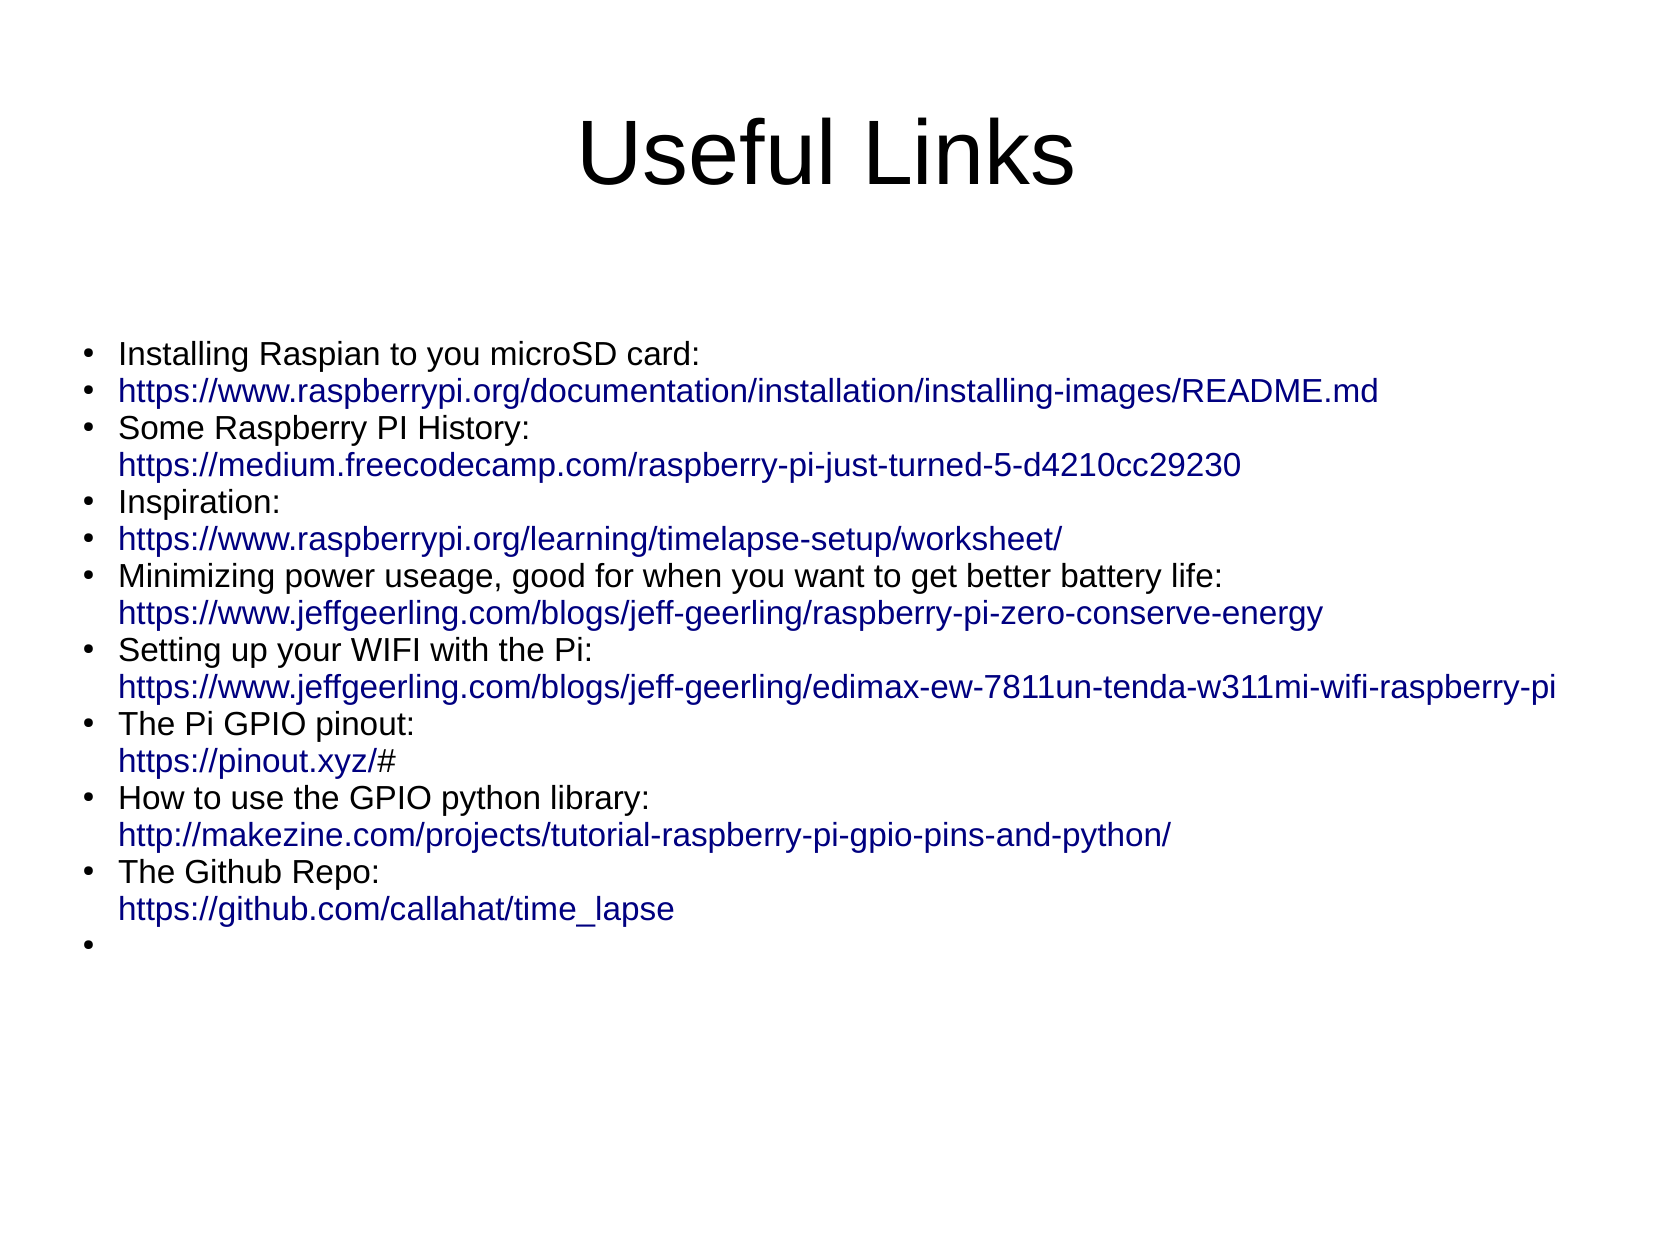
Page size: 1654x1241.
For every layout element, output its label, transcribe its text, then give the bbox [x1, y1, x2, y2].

title Useful Links [82, 49, 1571, 257]
subtitle Installing Raspian to you microSD card: https://www.raspberrypi.org/documentation/installation/installing-images/README.md Some Raspberry PI History: https://medium.freecodecamp.com/raspberry-pi-just-turned-5-d4210cc29230 Inspiration: https://www.raspberrypi.org/learning/timelapse-setup/worksheet/ Minimizing power useage, good for when you want to get better battery life: https://www.jeffgeerling.com/blogs/jeff-geerling/raspberry-pi-zero-conserve-energy Setting up your WIFI with the Pi: https://www.jeffgeerling.com/blogs/jeff-geerling/edimax-ew-7811un-tenda-w311mi-wifi-raspberry-pi The Pi GPIO pinout: https://pinout.xyz/# How to use the GPIO python library: http://makezine.com/projects/tutorial-raspberry-pi-gpio-pins-and-python/ The Github Repo: https://github.com/callahat/time_lapse [82, 290, 1571, 1010]
